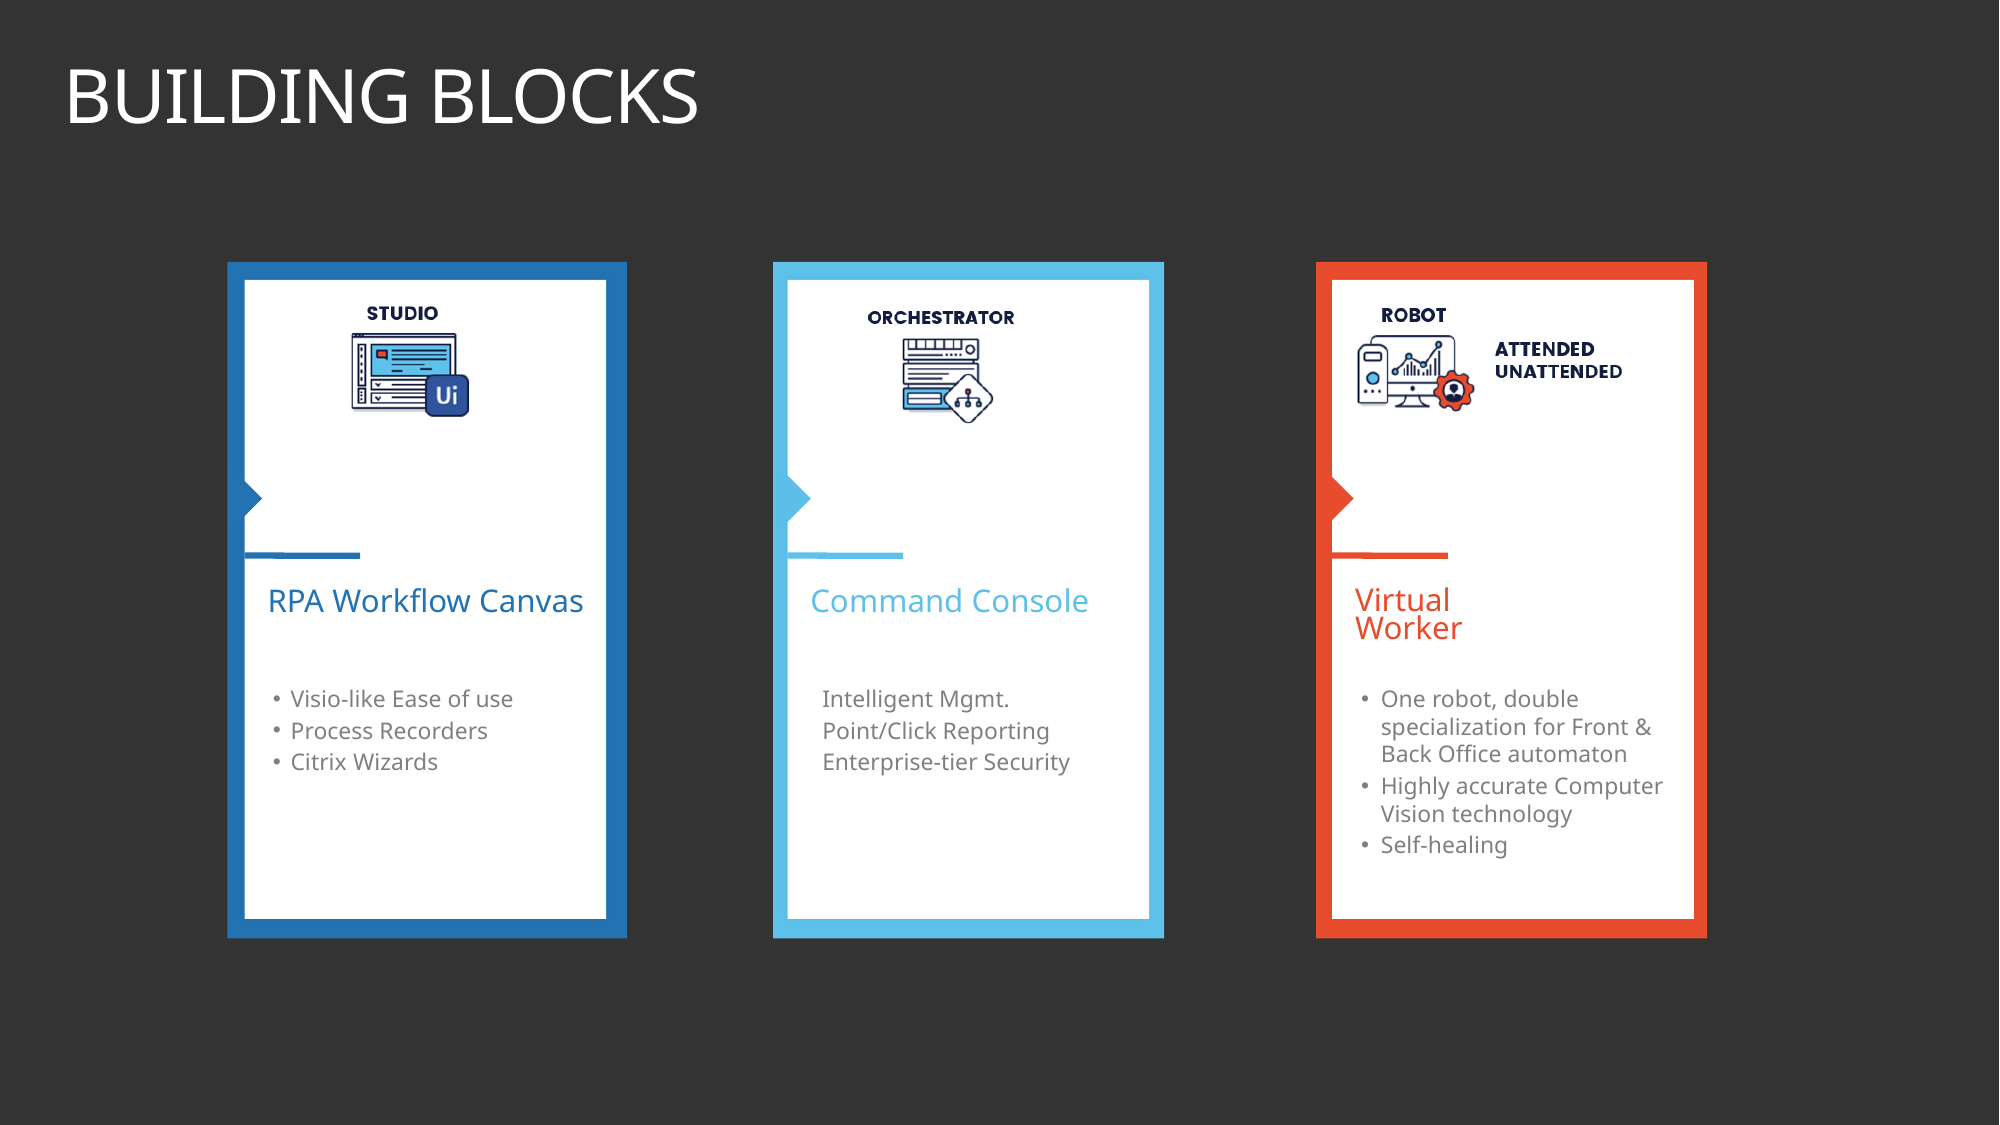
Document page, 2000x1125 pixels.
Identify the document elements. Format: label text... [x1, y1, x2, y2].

picture [799, 297, 1086, 434]
picture [1338, 296, 1653, 429]
text_box Intelligent Mgmt. Point/Click Reporting Enterprise-tier Security [811, 679, 1140, 884]
text_box RPA Workflow Canvas [256, 583, 607, 711]
text_box [227, 261, 627, 939]
text_box [773, 261, 1165, 939]
text_box Virtual Worker [1343, 583, 1694, 711]
text_box Command Console [799, 583, 1150, 711]
picture [254, 287, 560, 442]
text_box Visio-like Ease of use Process Recorders Citrix Wizards [260, 679, 589, 884]
text_box One robot, double specialization for Front & Back Office automaton Highly accurate Computer Vision technology Self-healing [1348, 679, 1699, 885]
text_box [1316, 261, 1708, 939]
title Building Blocks [64, 60, 1425, 203]
